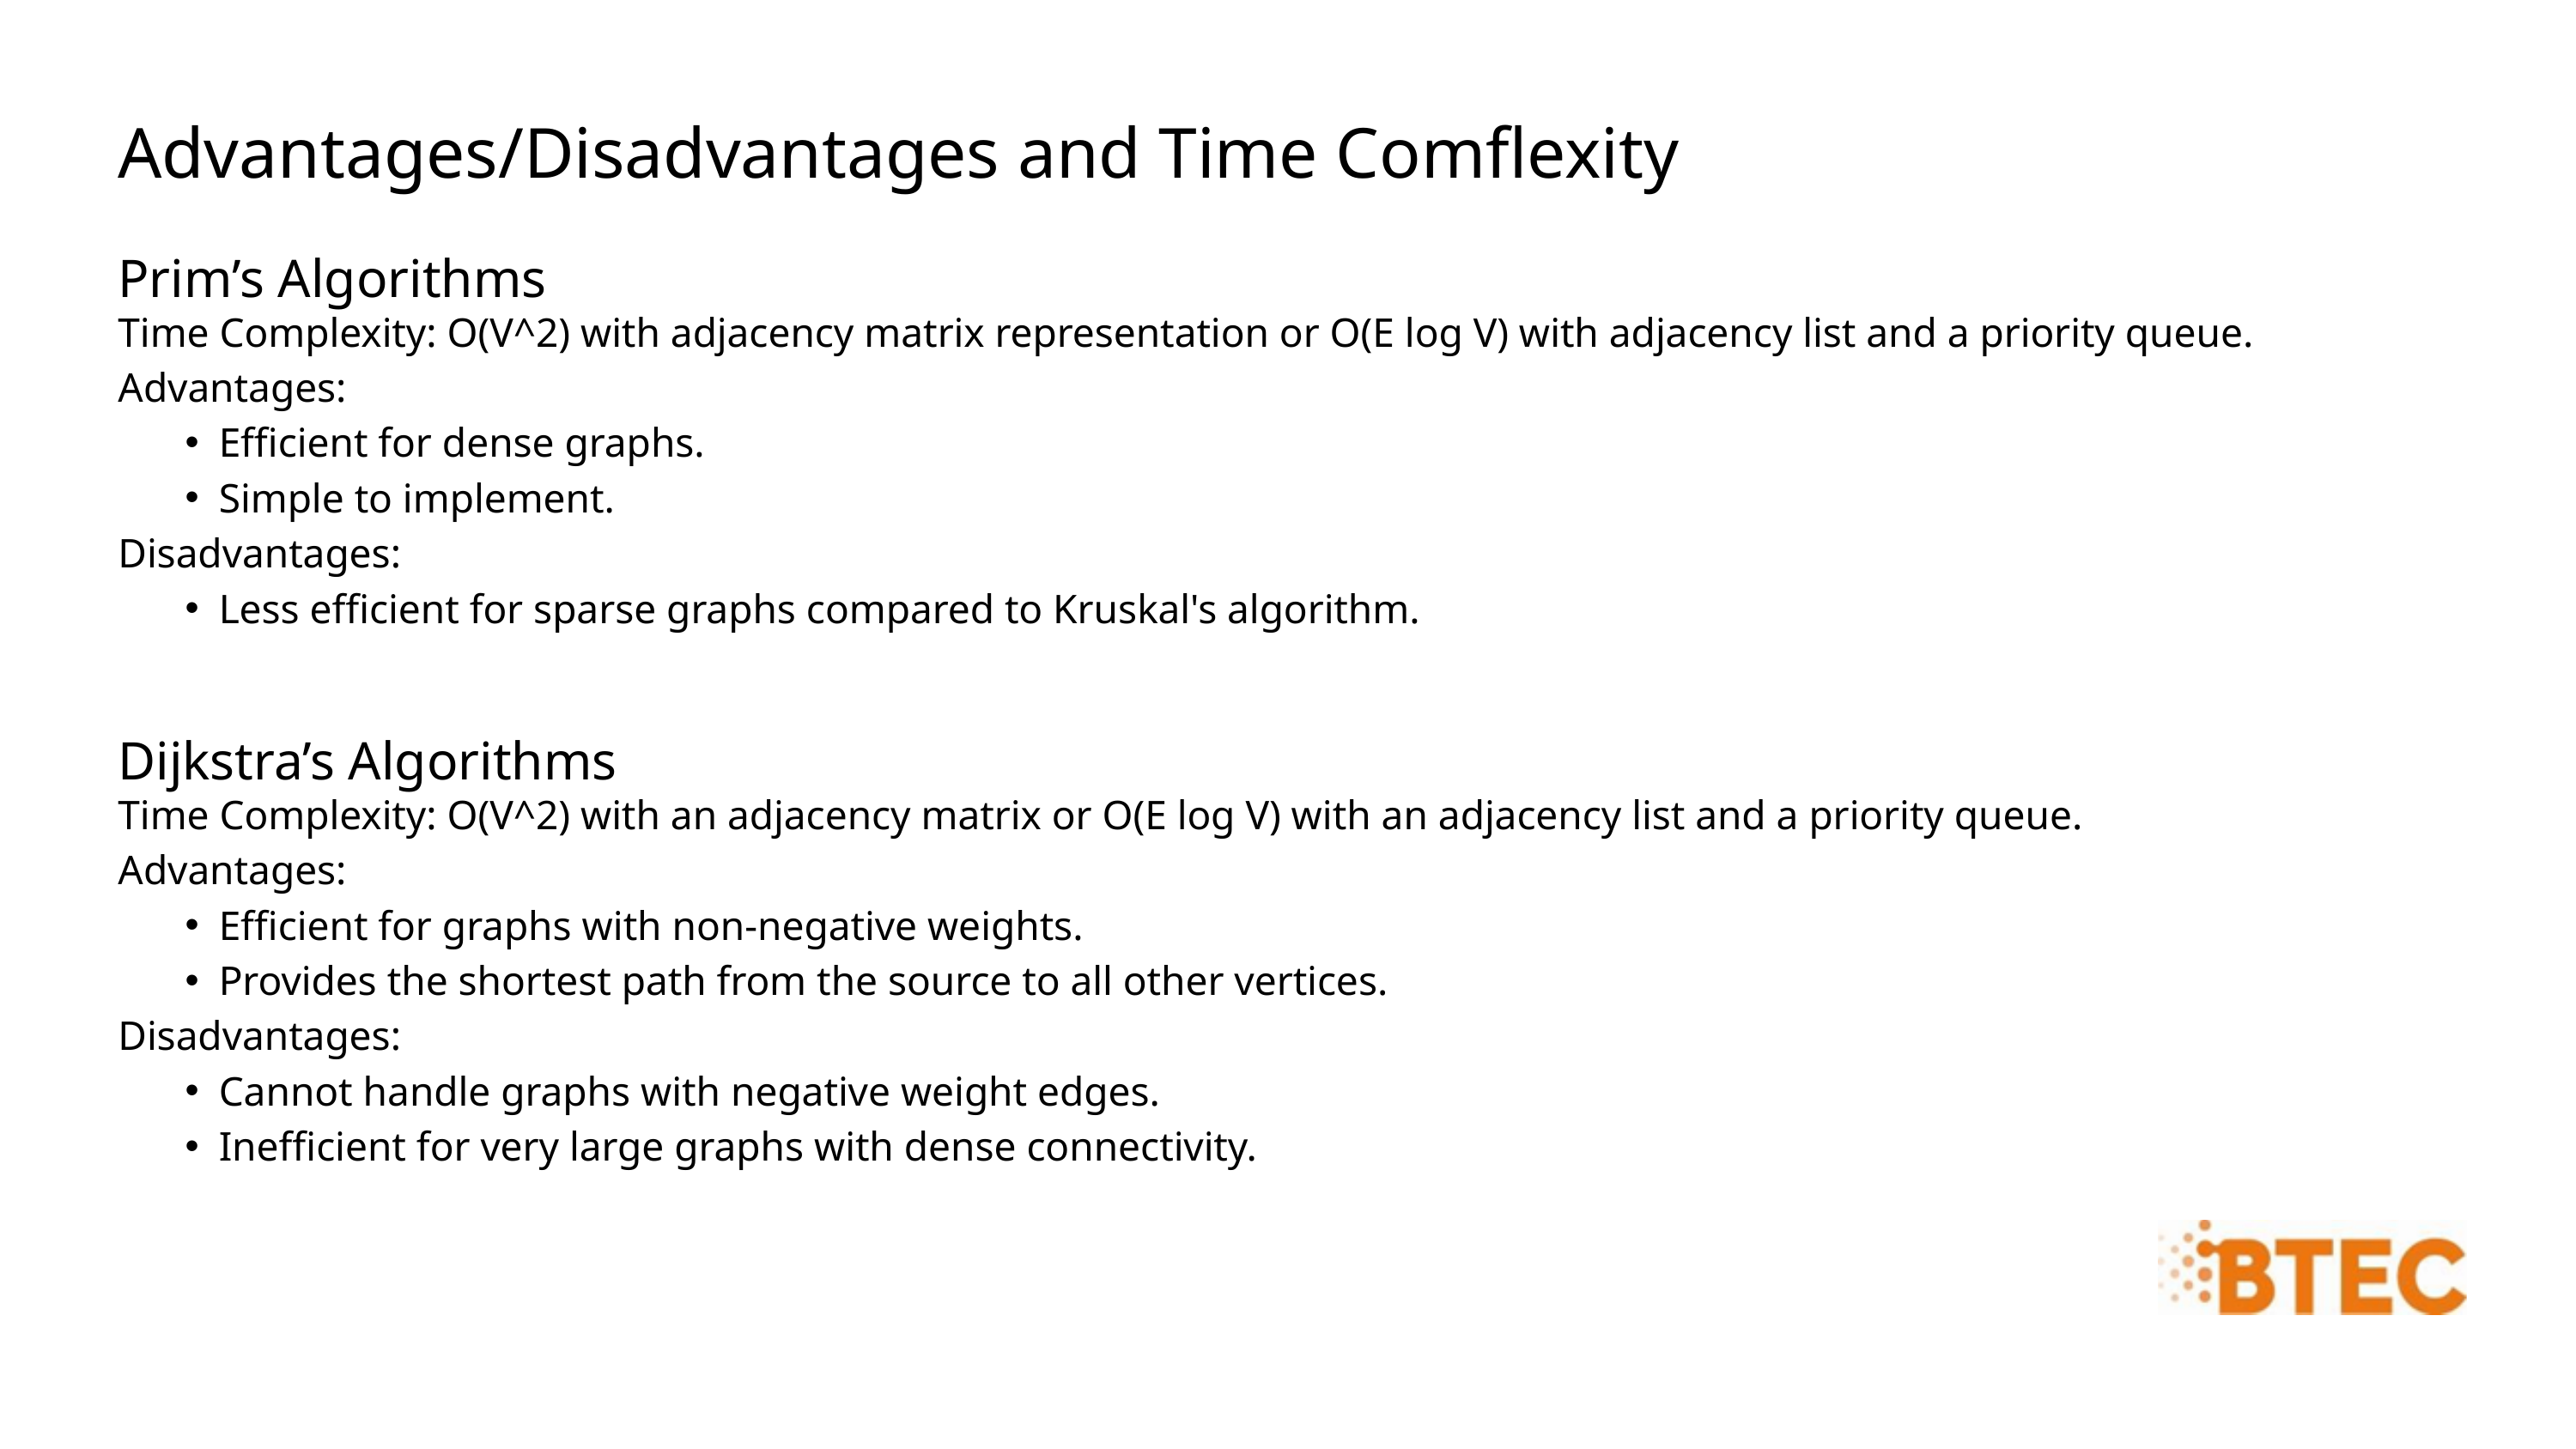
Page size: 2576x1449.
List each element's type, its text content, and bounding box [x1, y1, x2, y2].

text_box Dijkstra’s Algorithms [118, 717, 762, 782]
text_box Time Complexity: O(V^2) with an adjacency matrix or O(E log V) with an adjacency list and a priority queue. Advantages: Efficient for graphs with non-negative weights. Provides the shortest path from the source to all other vertices. Disadvantages: Cannot handle graphs with negative weight edges. Inefficient for very large graphs with dense connectivity. [118, 782, 2356, 1221]
text_box Time Complexity: O(V^2) with adjacency matrix representation or O(E log V) with adjacency list and a priority queue. Advantages: Efficient for dense graphs. Simple to implement. Disadvantages: Less efficient for sparse graphs compared to Kruskal's algorithm. [118, 299, 2356, 683]
text_box Prim’s Algorithms [118, 234, 762, 306]
text_box Advantages/Disadvantages and Time Comflexity [118, 95, 1761, 187]
text_box [2158, 1220, 2467, 1315]
